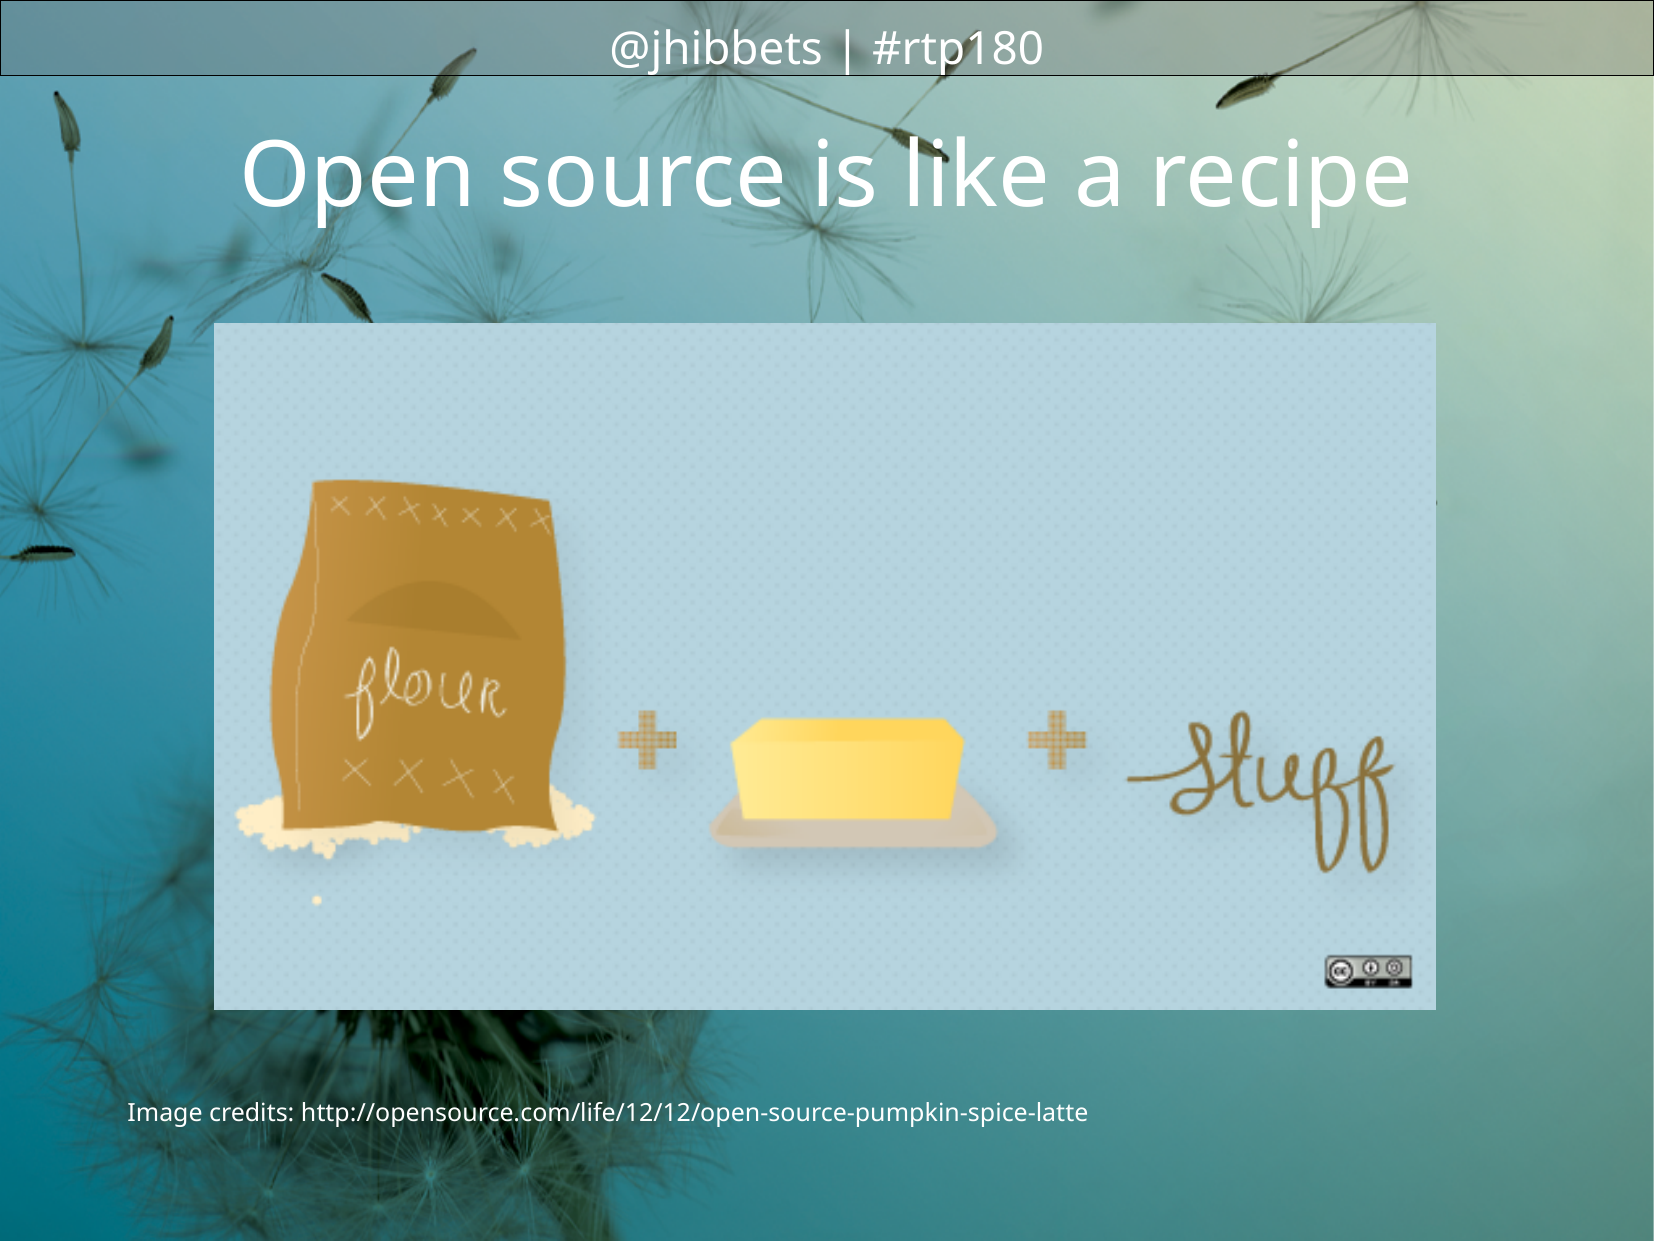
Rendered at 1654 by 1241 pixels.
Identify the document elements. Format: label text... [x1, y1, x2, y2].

picture [0, 76, 1654, 1241]
title Open source is like a recipe [82, 67, 1571, 275]
text_box Image credits: http://opensource.com/life/12/12/open-source-pumpkin-spice-latte [112, 1087, 1103, 1131]
